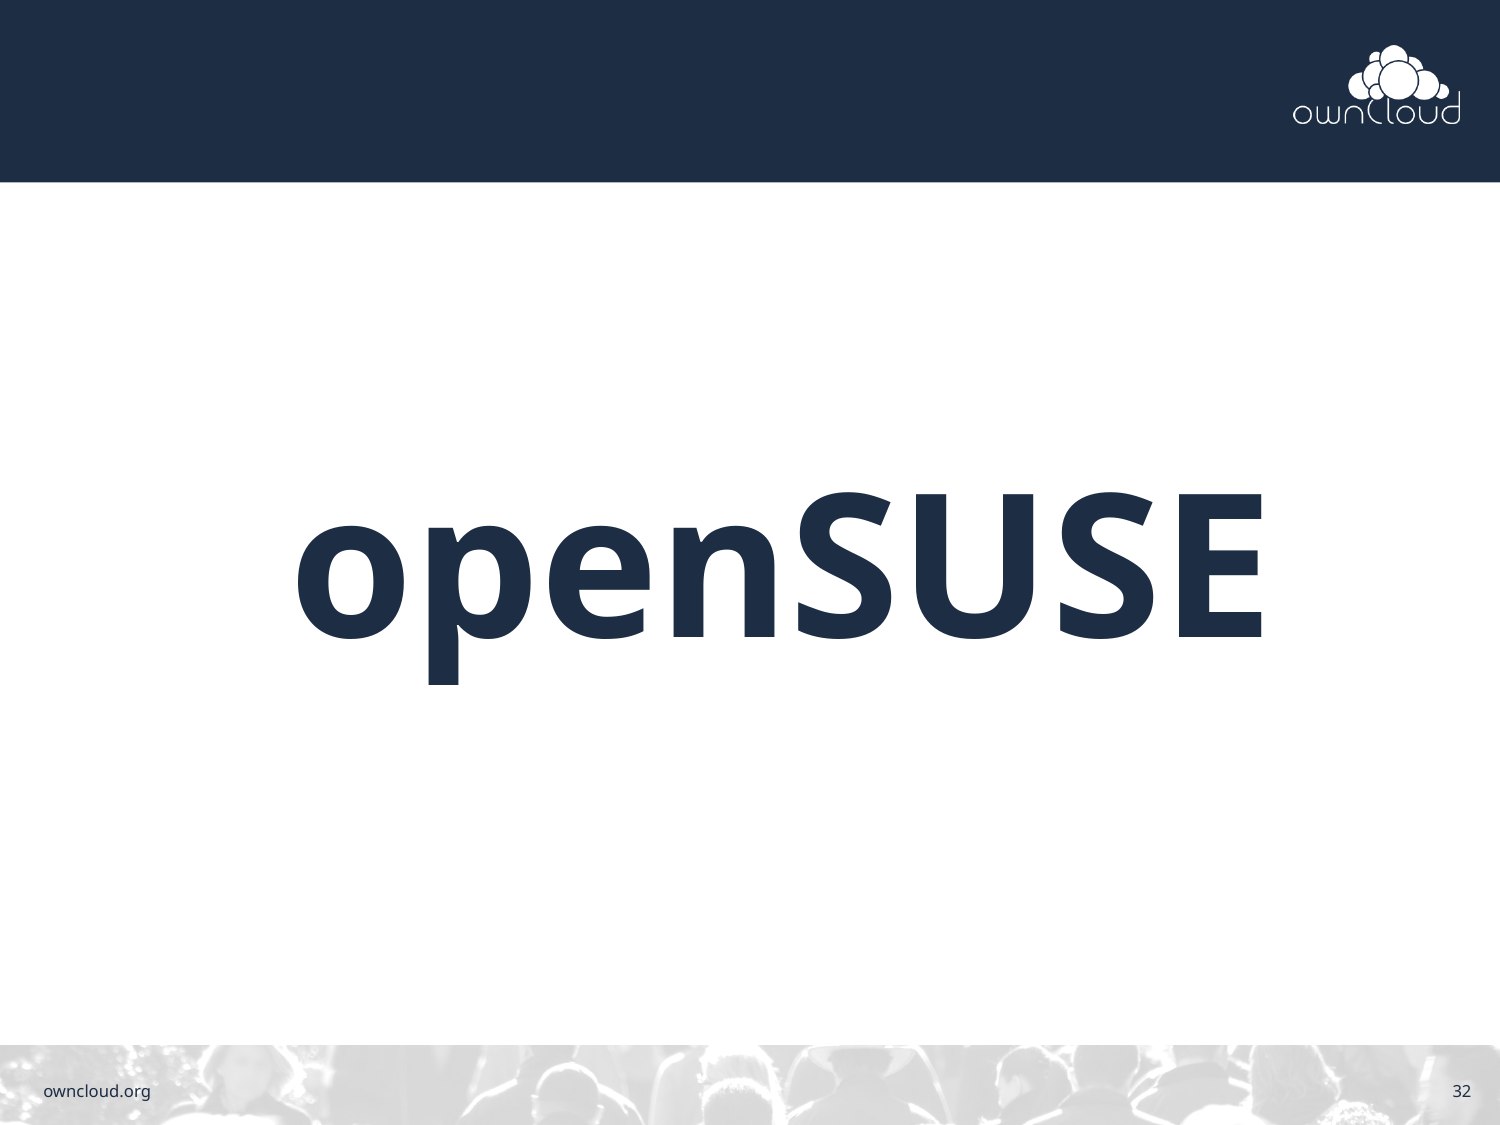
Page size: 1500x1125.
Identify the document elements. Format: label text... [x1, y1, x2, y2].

picture [0, 1045, 1500, 1125]
list openSUSE [289, 424, 1336, 701]
picture [1293, 45, 1460, 124]
